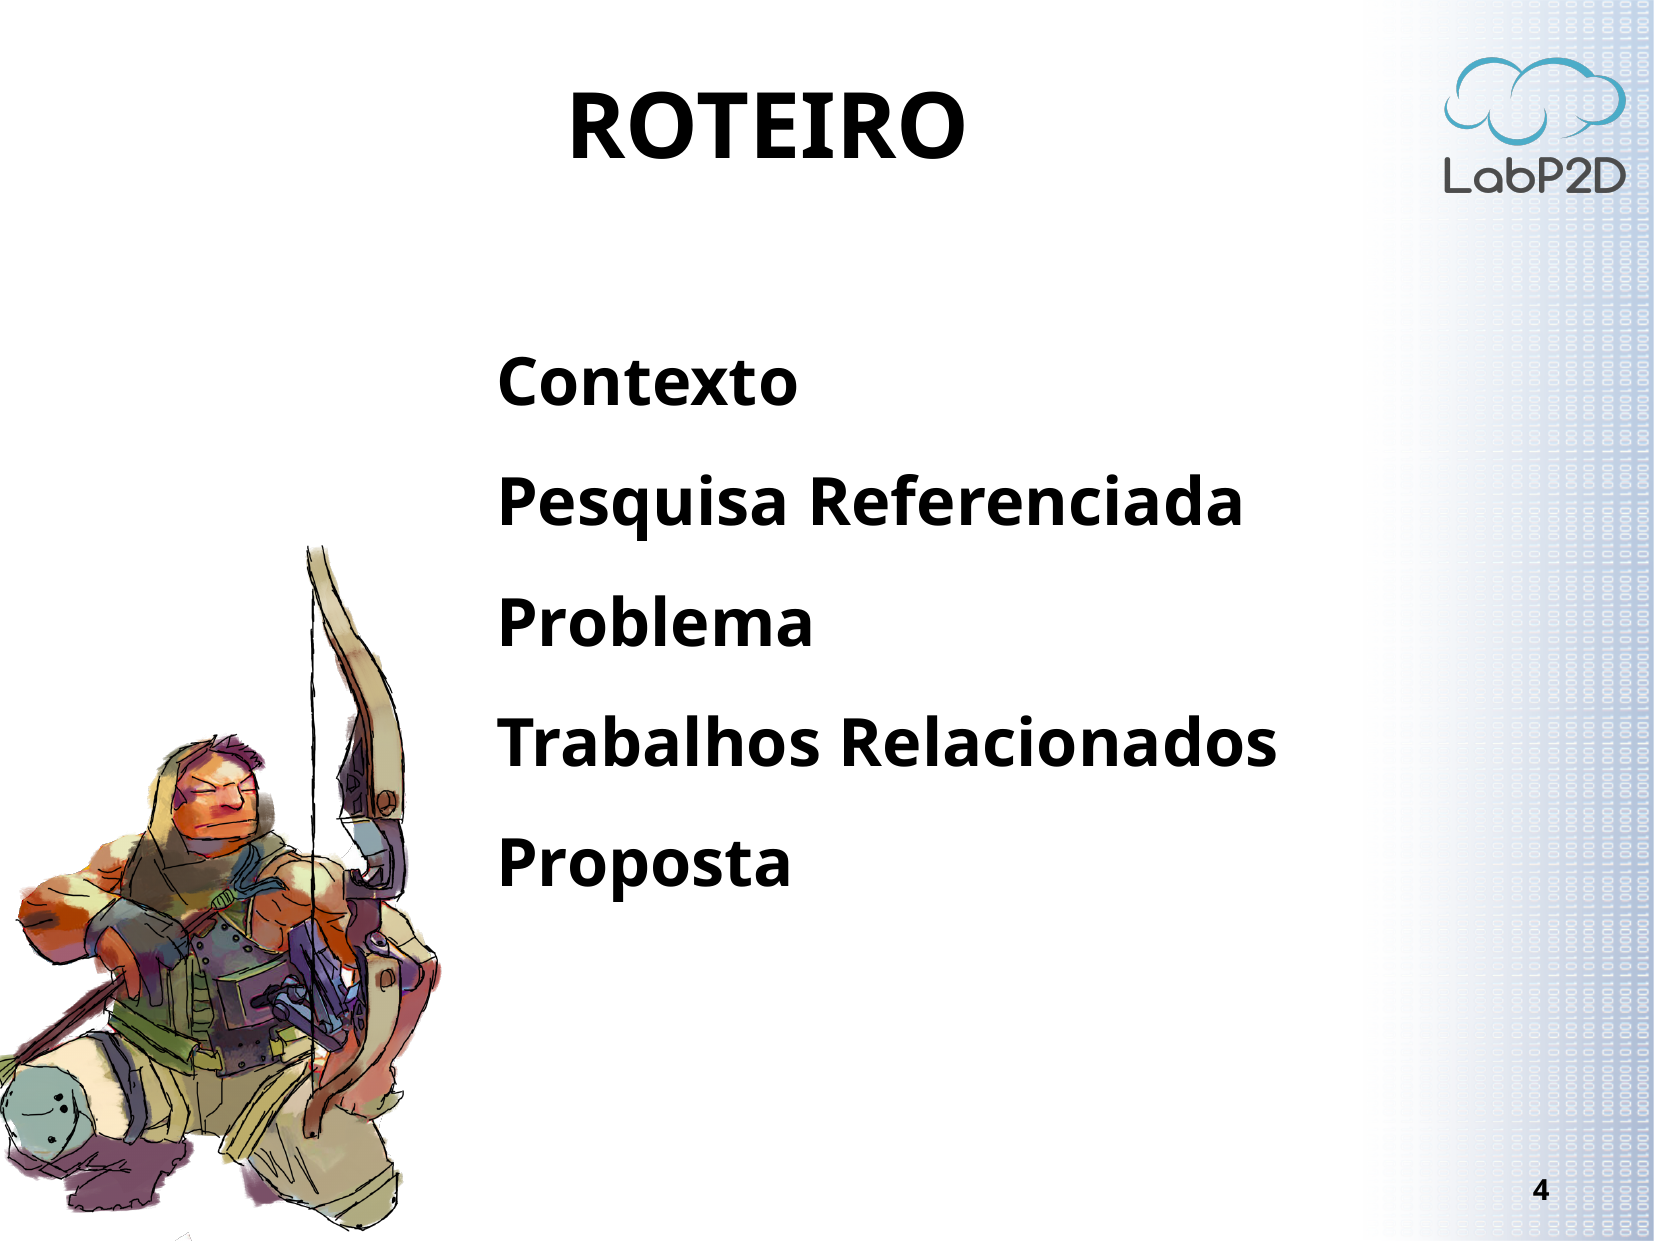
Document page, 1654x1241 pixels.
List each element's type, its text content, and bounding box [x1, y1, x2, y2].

picture [0, 531, 764, 1241]
picture [1360, 1, 1654, 1240]
list Contexto Pesquisa Referenciada Problema Trabalhos Relacionados Proposta [496, 198, 1441, 1042]
title ROTEIRO [82, 19, 1453, 227]
